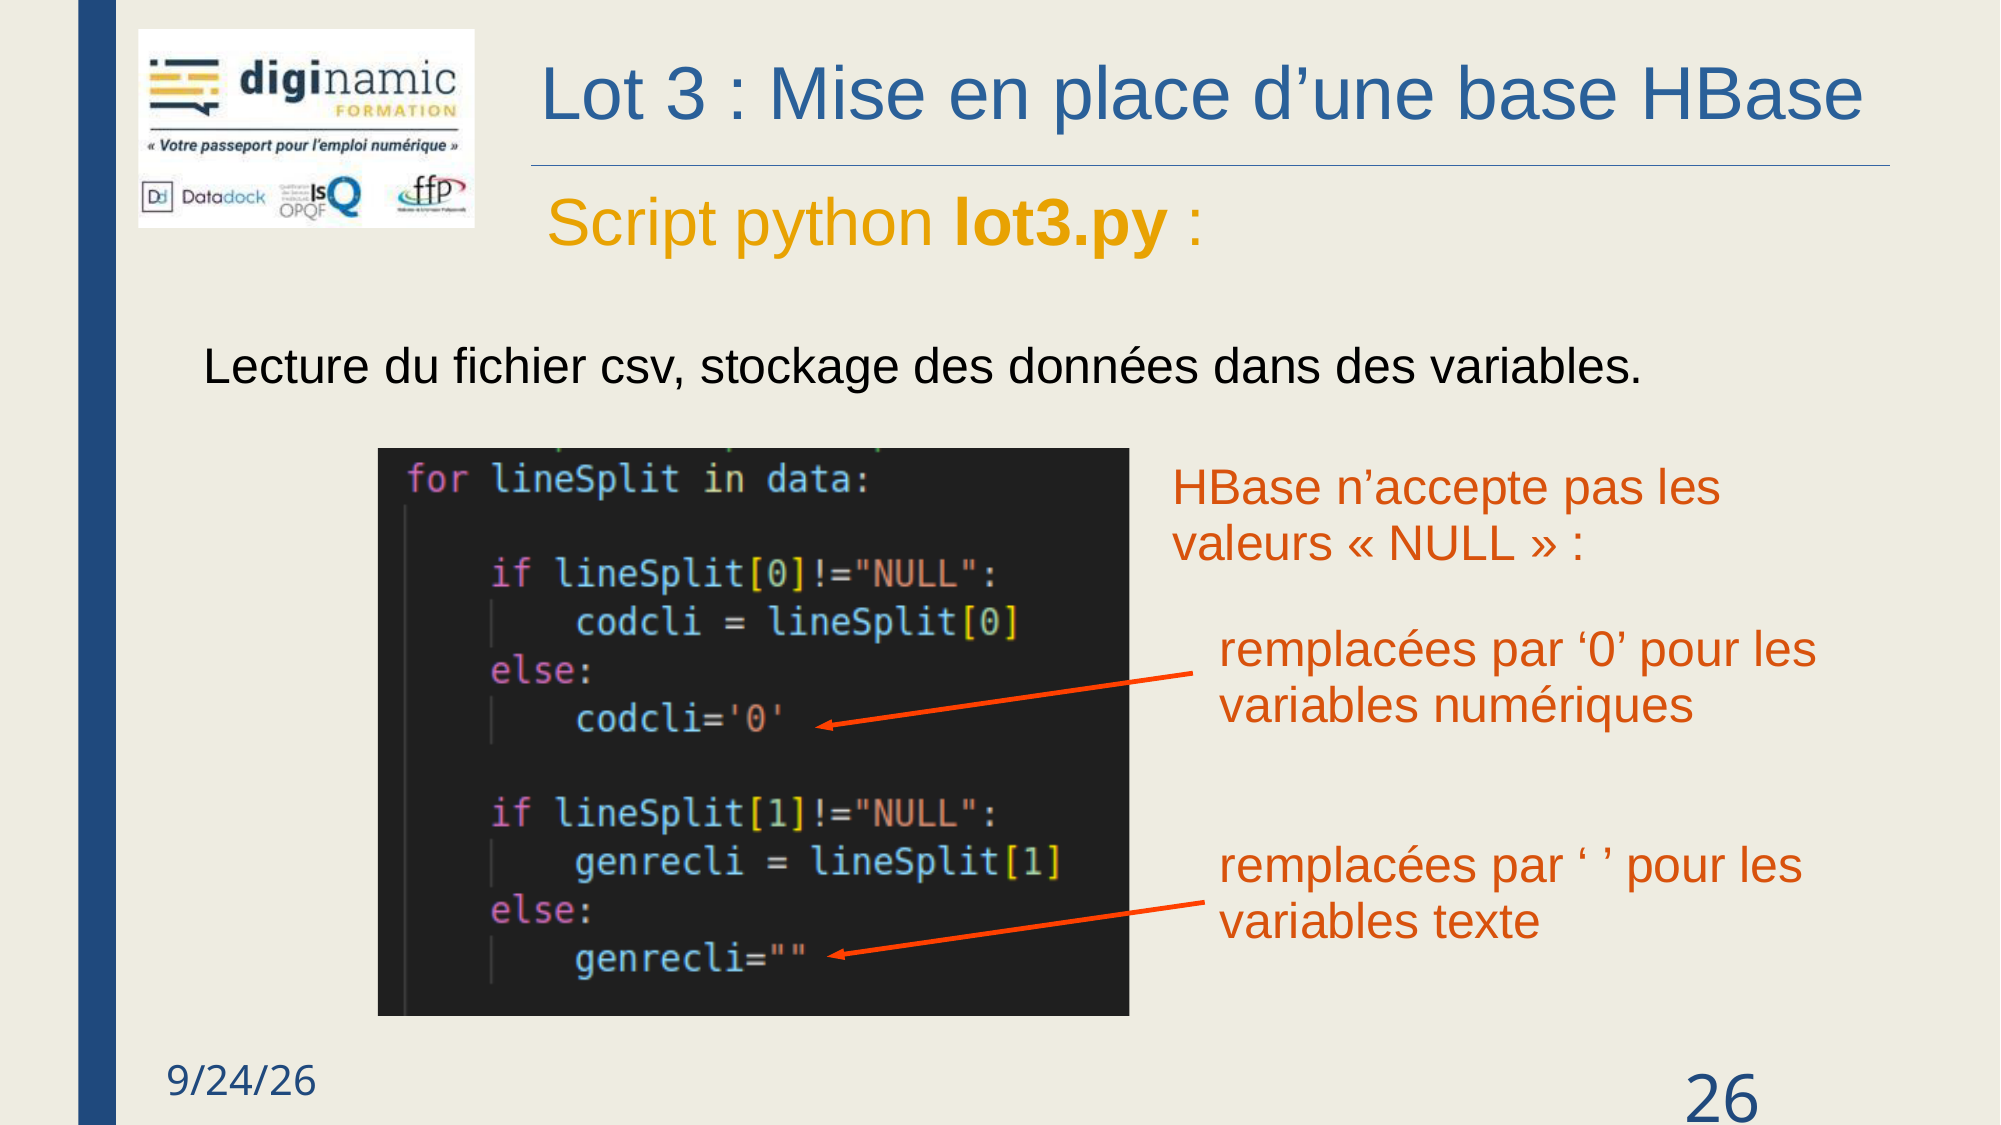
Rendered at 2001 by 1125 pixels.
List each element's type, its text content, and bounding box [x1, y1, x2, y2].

picture [377, 448, 1130, 1016]
text_box HBase n’accepte pas les valeurs « NULL » : [1157, 452, 1855, 579]
title Lot 3 : Mise en place d’une base HBase [516, 52, 1890, 225]
text_box Script python lot3.py : [531, 177, 1264, 296]
text_box Lecture du fichier csv, stockage des données dans des variables. [188, 330, 1760, 426]
text_box 2/7/2024 [151, 1043, 389, 1110]
text_box [1669, 1043, 1931, 1110]
text_box remplacées par ‘0’ pour les variables numériques [1204, 614, 1902, 741]
text_box remplacées par ‘ ’ pour les variables texte [1204, 830, 1902, 957]
